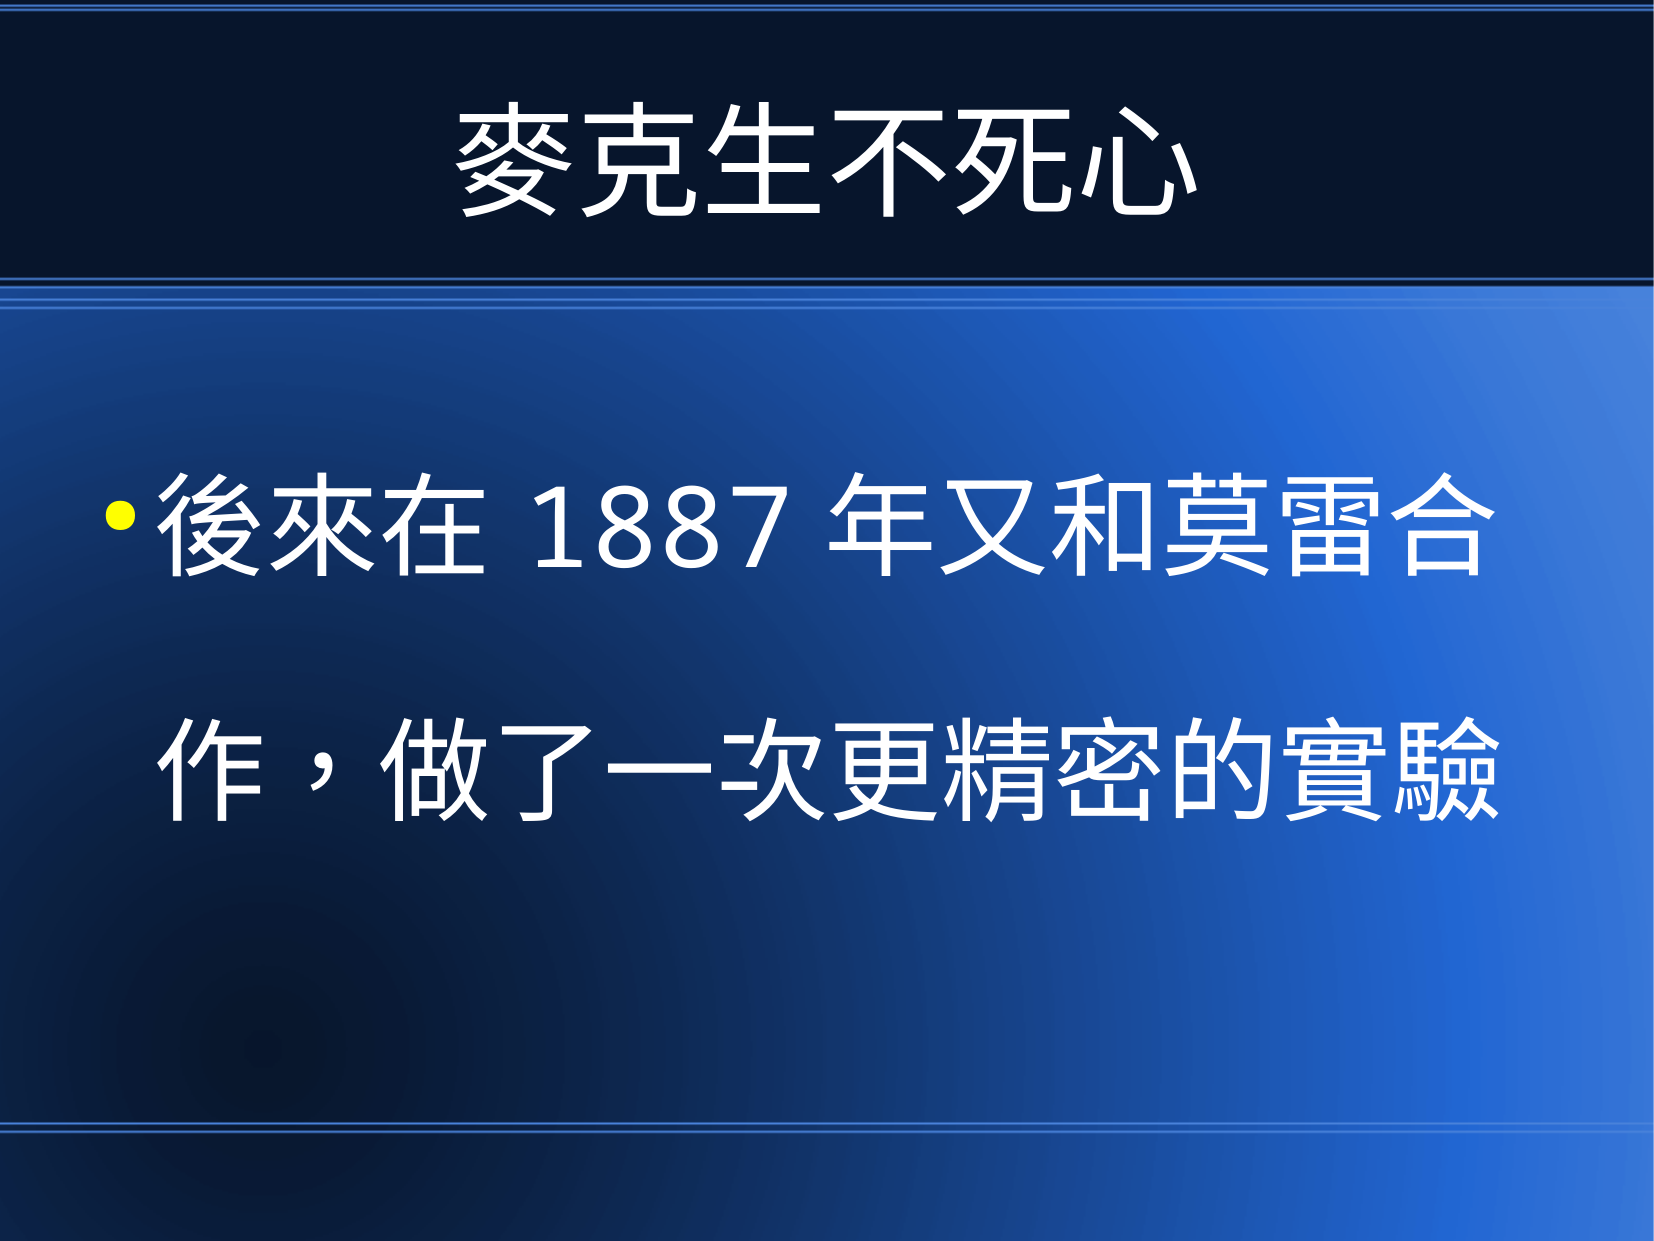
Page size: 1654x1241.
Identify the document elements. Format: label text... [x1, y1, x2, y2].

list 後來在1887年又和莫雷合作，做了一次更精密的實驗 [82, 355, 1571, 1241]
picture [0, 0, 1654, 1241]
title 麥克生不死心 [82, 49, 1571, 257]
